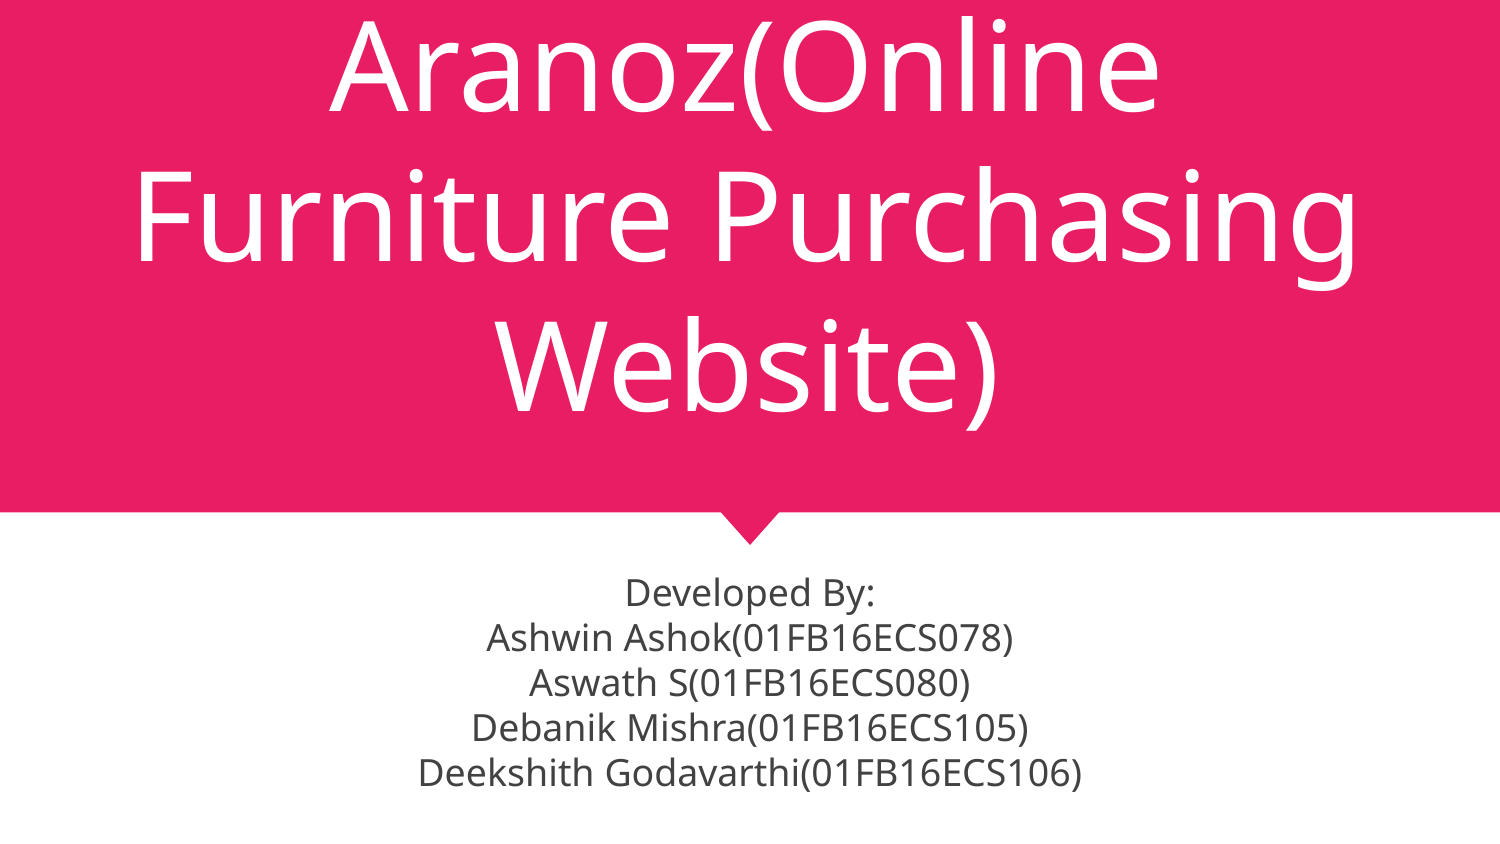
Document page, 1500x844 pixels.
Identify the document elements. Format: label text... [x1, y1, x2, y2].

title Aranoz(Online Furniture Purchasing Website) [67, 105, 1427, 452]
subtitle Developed By: Ashwin Ashok(01FB16ECS078) Aswath S(01FB16ECS080) Debanik Mishra(01FB16ECS105) Deekshith Godavarthi(01FB16ECS106) [70, 600, 1430, 807]
